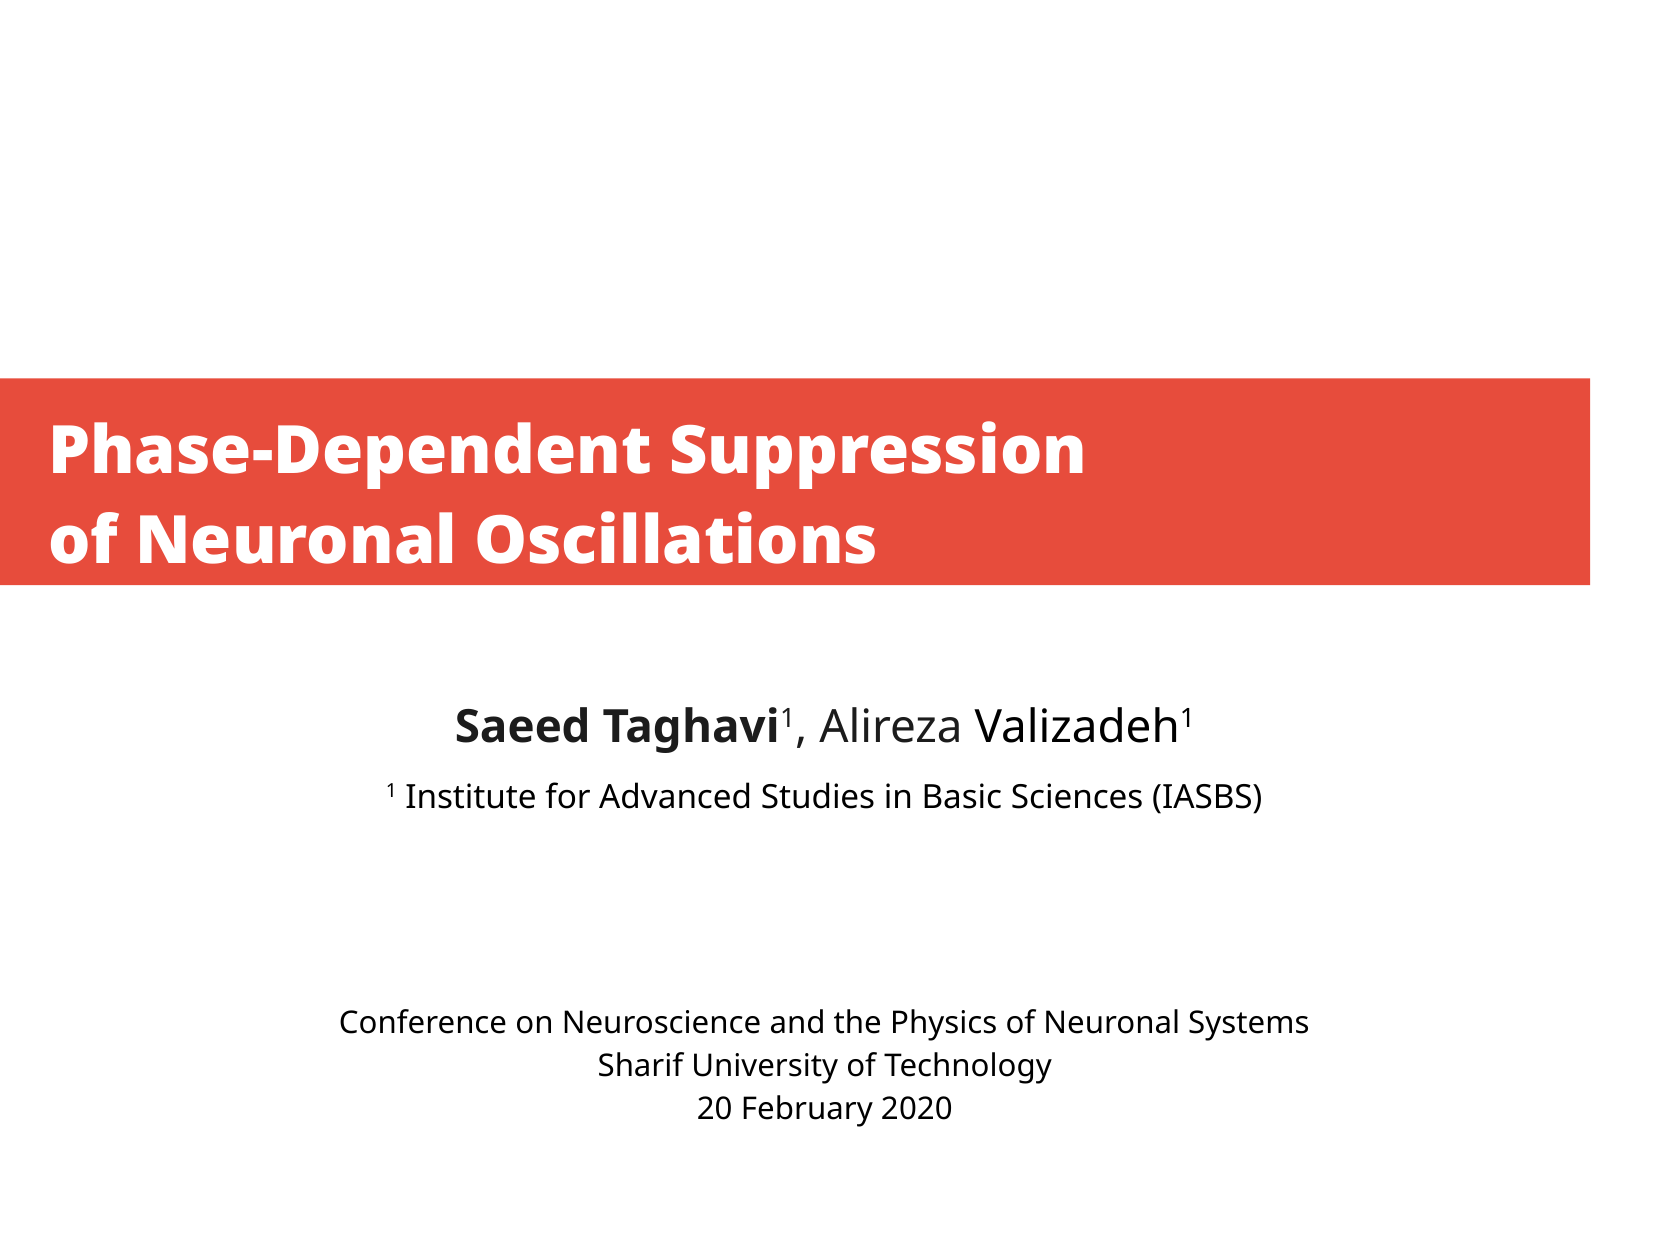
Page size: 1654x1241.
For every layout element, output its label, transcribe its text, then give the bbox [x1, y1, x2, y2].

text_box Saeed Taghavi1, Alireza Valizadeh1 1 Institute for Advanced Studies in Basic Sciences (IASBS) Conference on Neuroscience and the Physics of Neuronal Systems Sharif University of Technology 20 February 2020 [150, 686, 1501, 1071]
title Phase-Dependent Suppression of Neuronal Oscillations [48, 401, 1584, 550]
